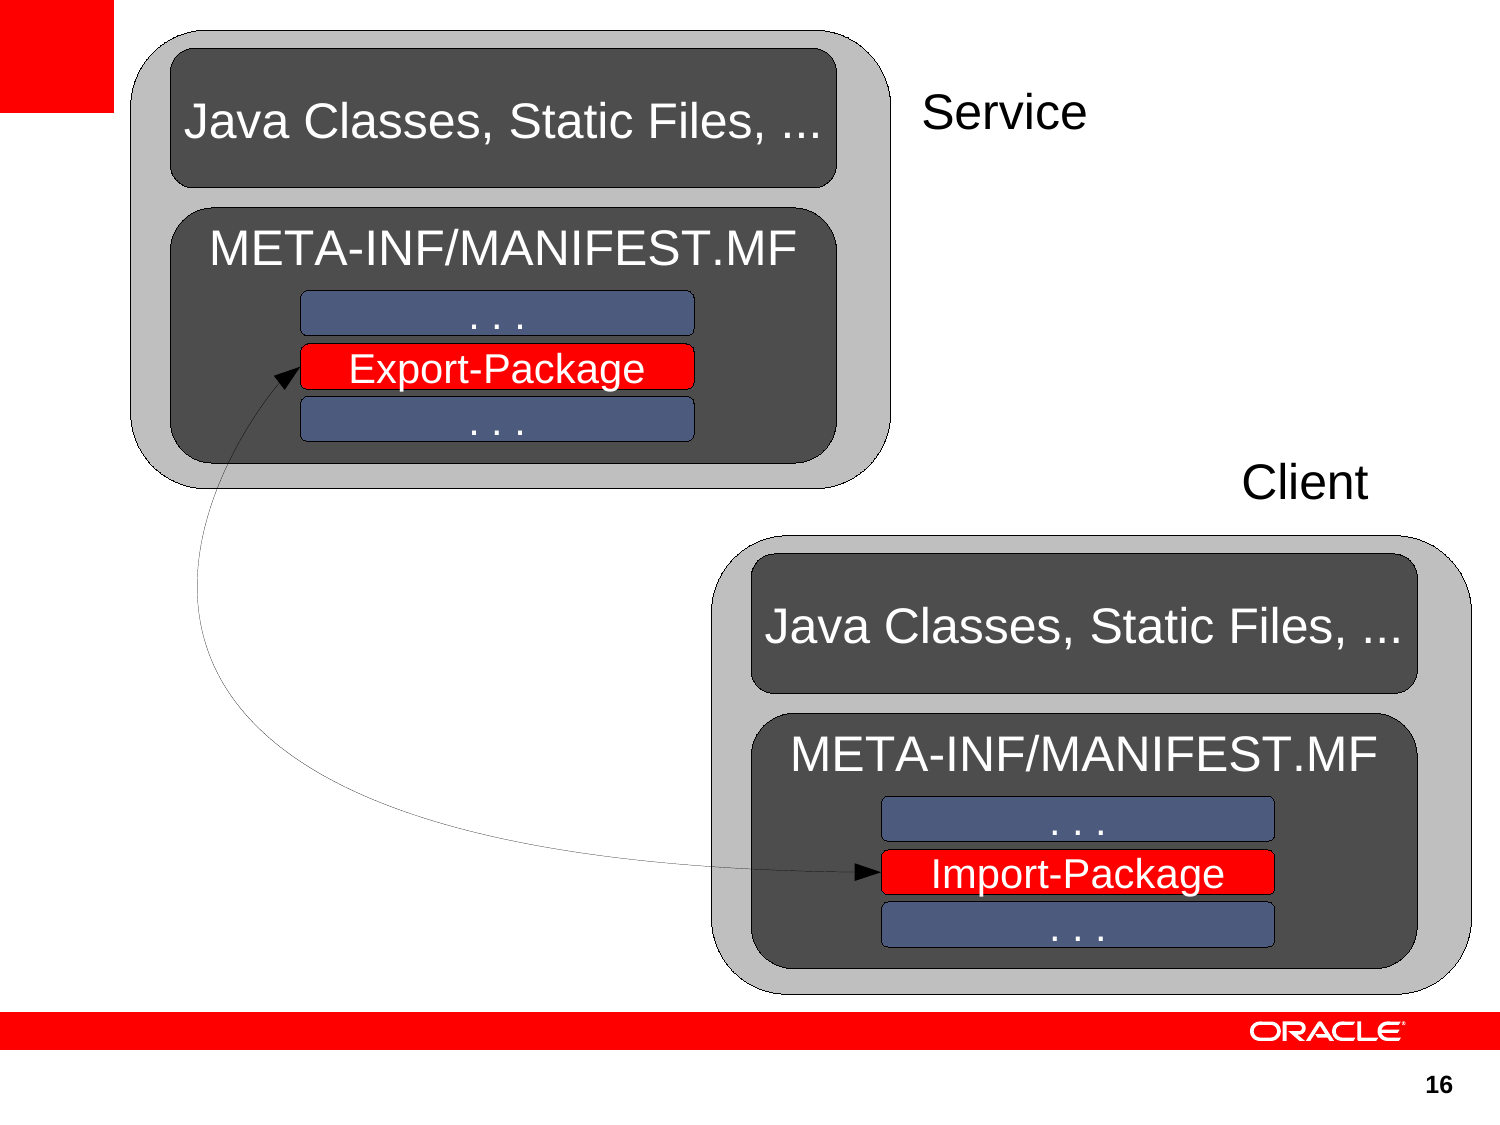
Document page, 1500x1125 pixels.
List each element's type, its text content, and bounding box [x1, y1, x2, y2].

text_box . . . [300, 396, 695, 442]
text_box Java Classes, Static Files, ... [751, 553, 1418, 694]
text_box . . . [881, 901, 1275, 948]
picture [0, 0, 114, 113]
text_box [130, 30, 891, 489]
text_box Client [1241, 449, 1406, 510]
text_box META-INF/MANIFEST.MF [170, 207, 837, 464]
text_box [711, 535, 1472, 995]
text_box Service [921, 79, 1153, 140]
text_box META-INF/MANIFEST.MF [751, 713, 1418, 969]
text_box Java Classes, Static Files, ... [170, 48, 837, 188]
text_box Import-Package [881, 849, 1275, 895]
text_box . . . [881, 796, 1275, 842]
text_box Export-Package [300, 343, 695, 390]
picture [0, 1012, 1500, 1050]
text_box . . . [300, 290, 695, 336]
